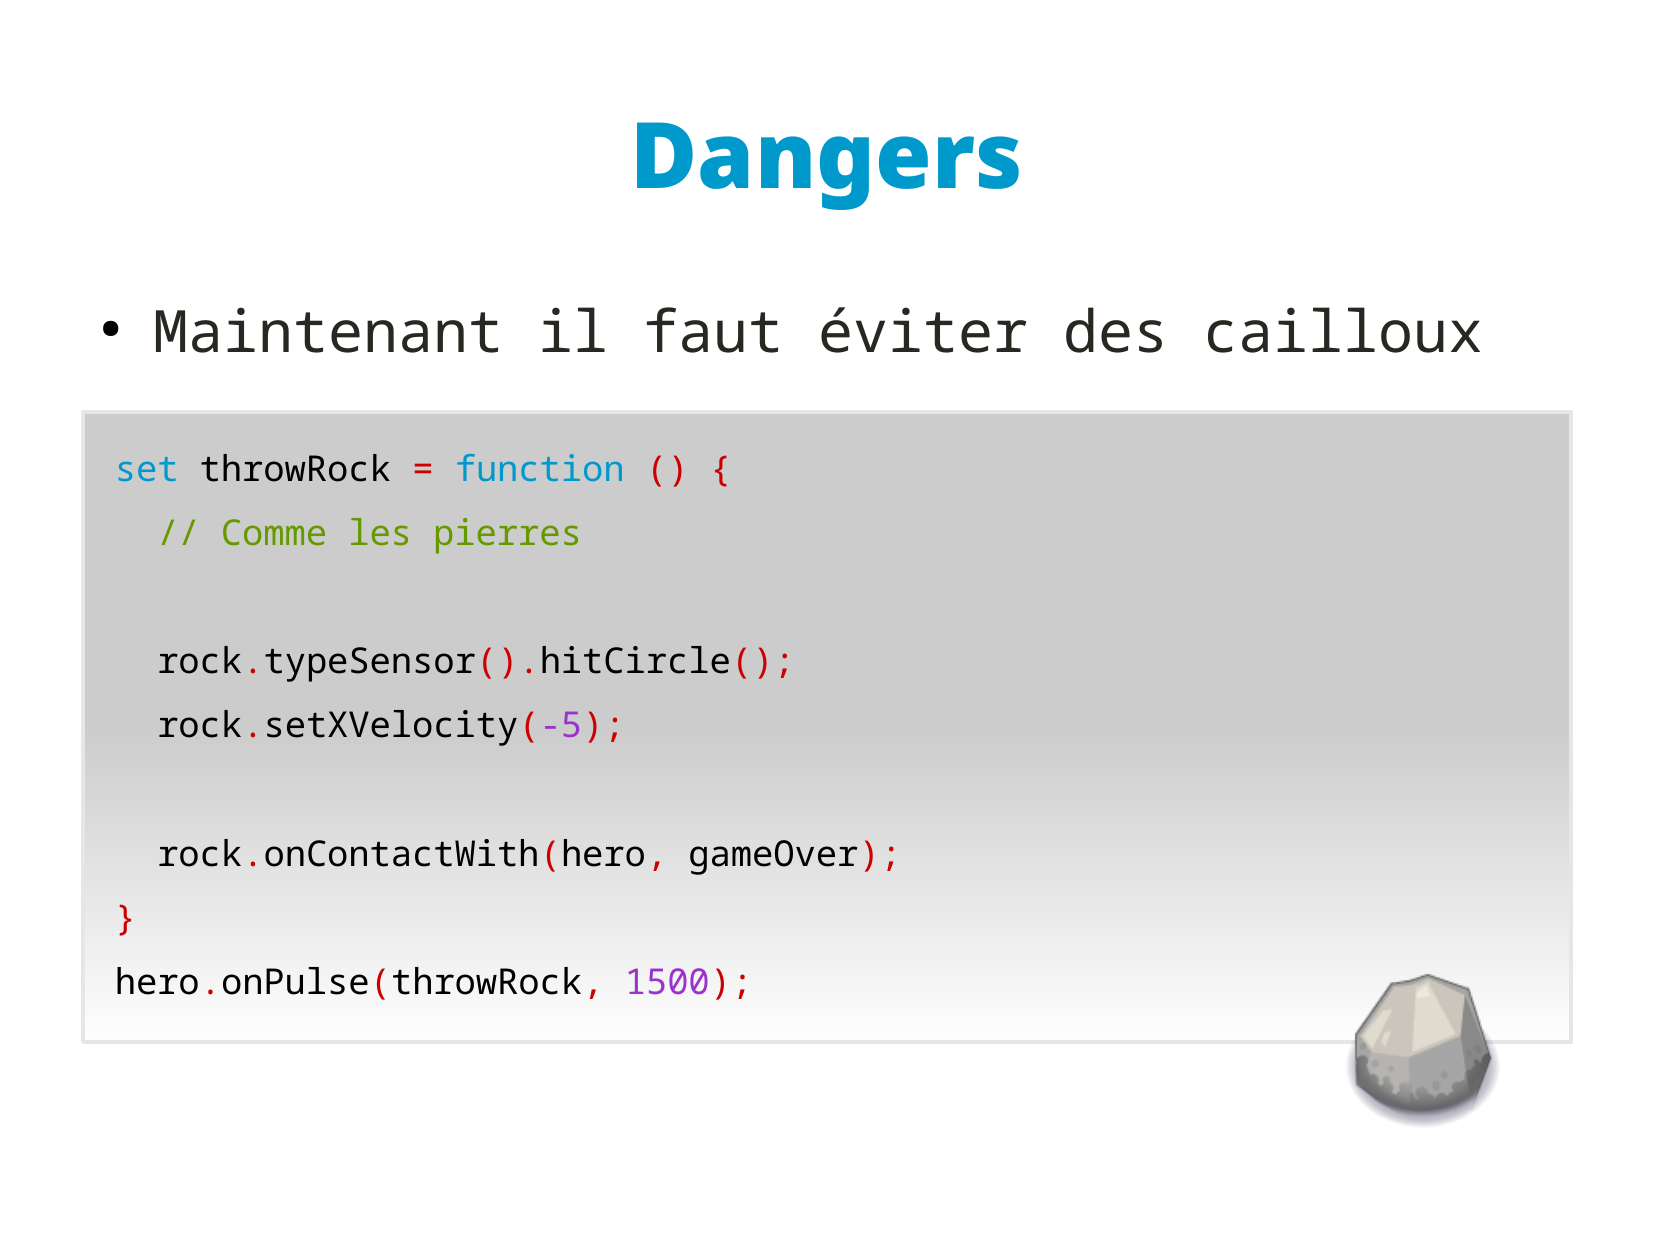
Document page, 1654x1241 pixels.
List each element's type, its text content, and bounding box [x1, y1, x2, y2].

list set throwRock = function () { // Comme les pierres rock.typeSensor().hitCircle(); rock.setXVelocity(-5); rock.onContactWith(hero, gameOver); } hero.onPulse(throwRock, 1500); [83, 411, 1572, 1042]
list Maintenant il faut éviter des cailloux [82, 290, 1571, 410]
title Dangers [82, 49, 1571, 257]
picture [1346, 973, 1501, 1128]
